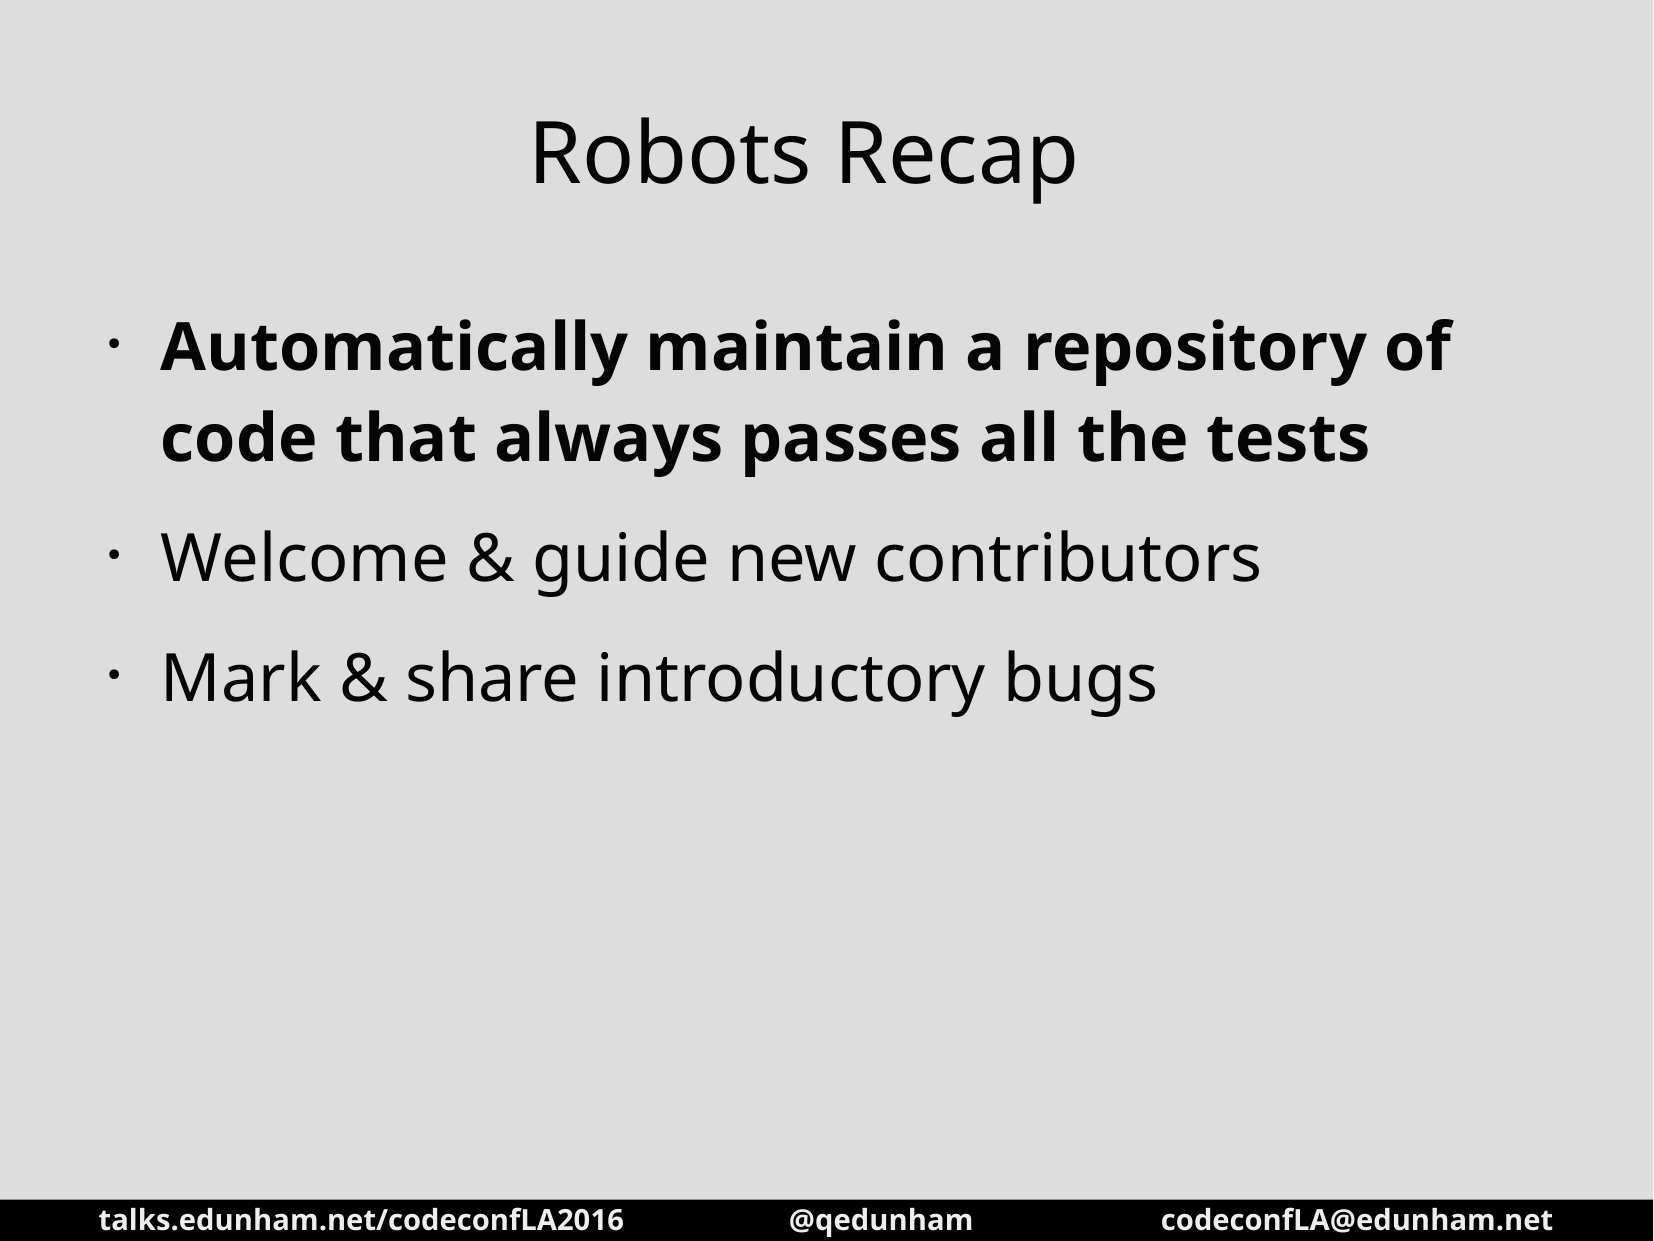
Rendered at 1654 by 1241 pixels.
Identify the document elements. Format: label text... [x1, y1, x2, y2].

list Automatically maintain a repository of code that always passes all the tests Welcome & guide new contributors Mark & share introductory bugs [90, 299, 1594, 1019]
title Robots Recap [15, 47, 1594, 253]
